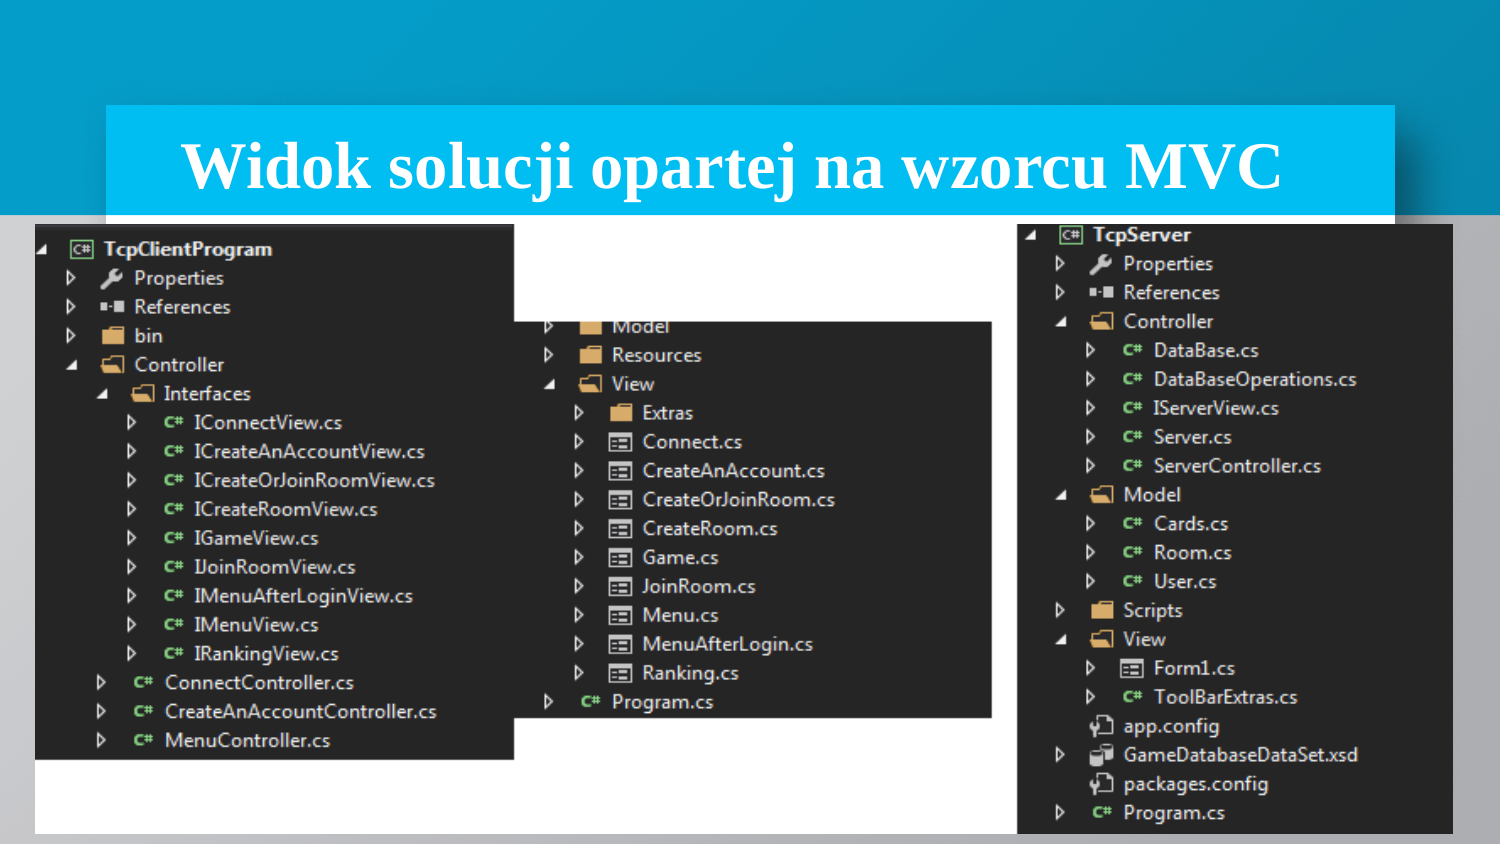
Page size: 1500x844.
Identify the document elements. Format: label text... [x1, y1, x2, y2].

picture [0, 216, 1500, 844]
title Widok solucji opartej na wzorcu MVC [165, 106, 1336, 217]
